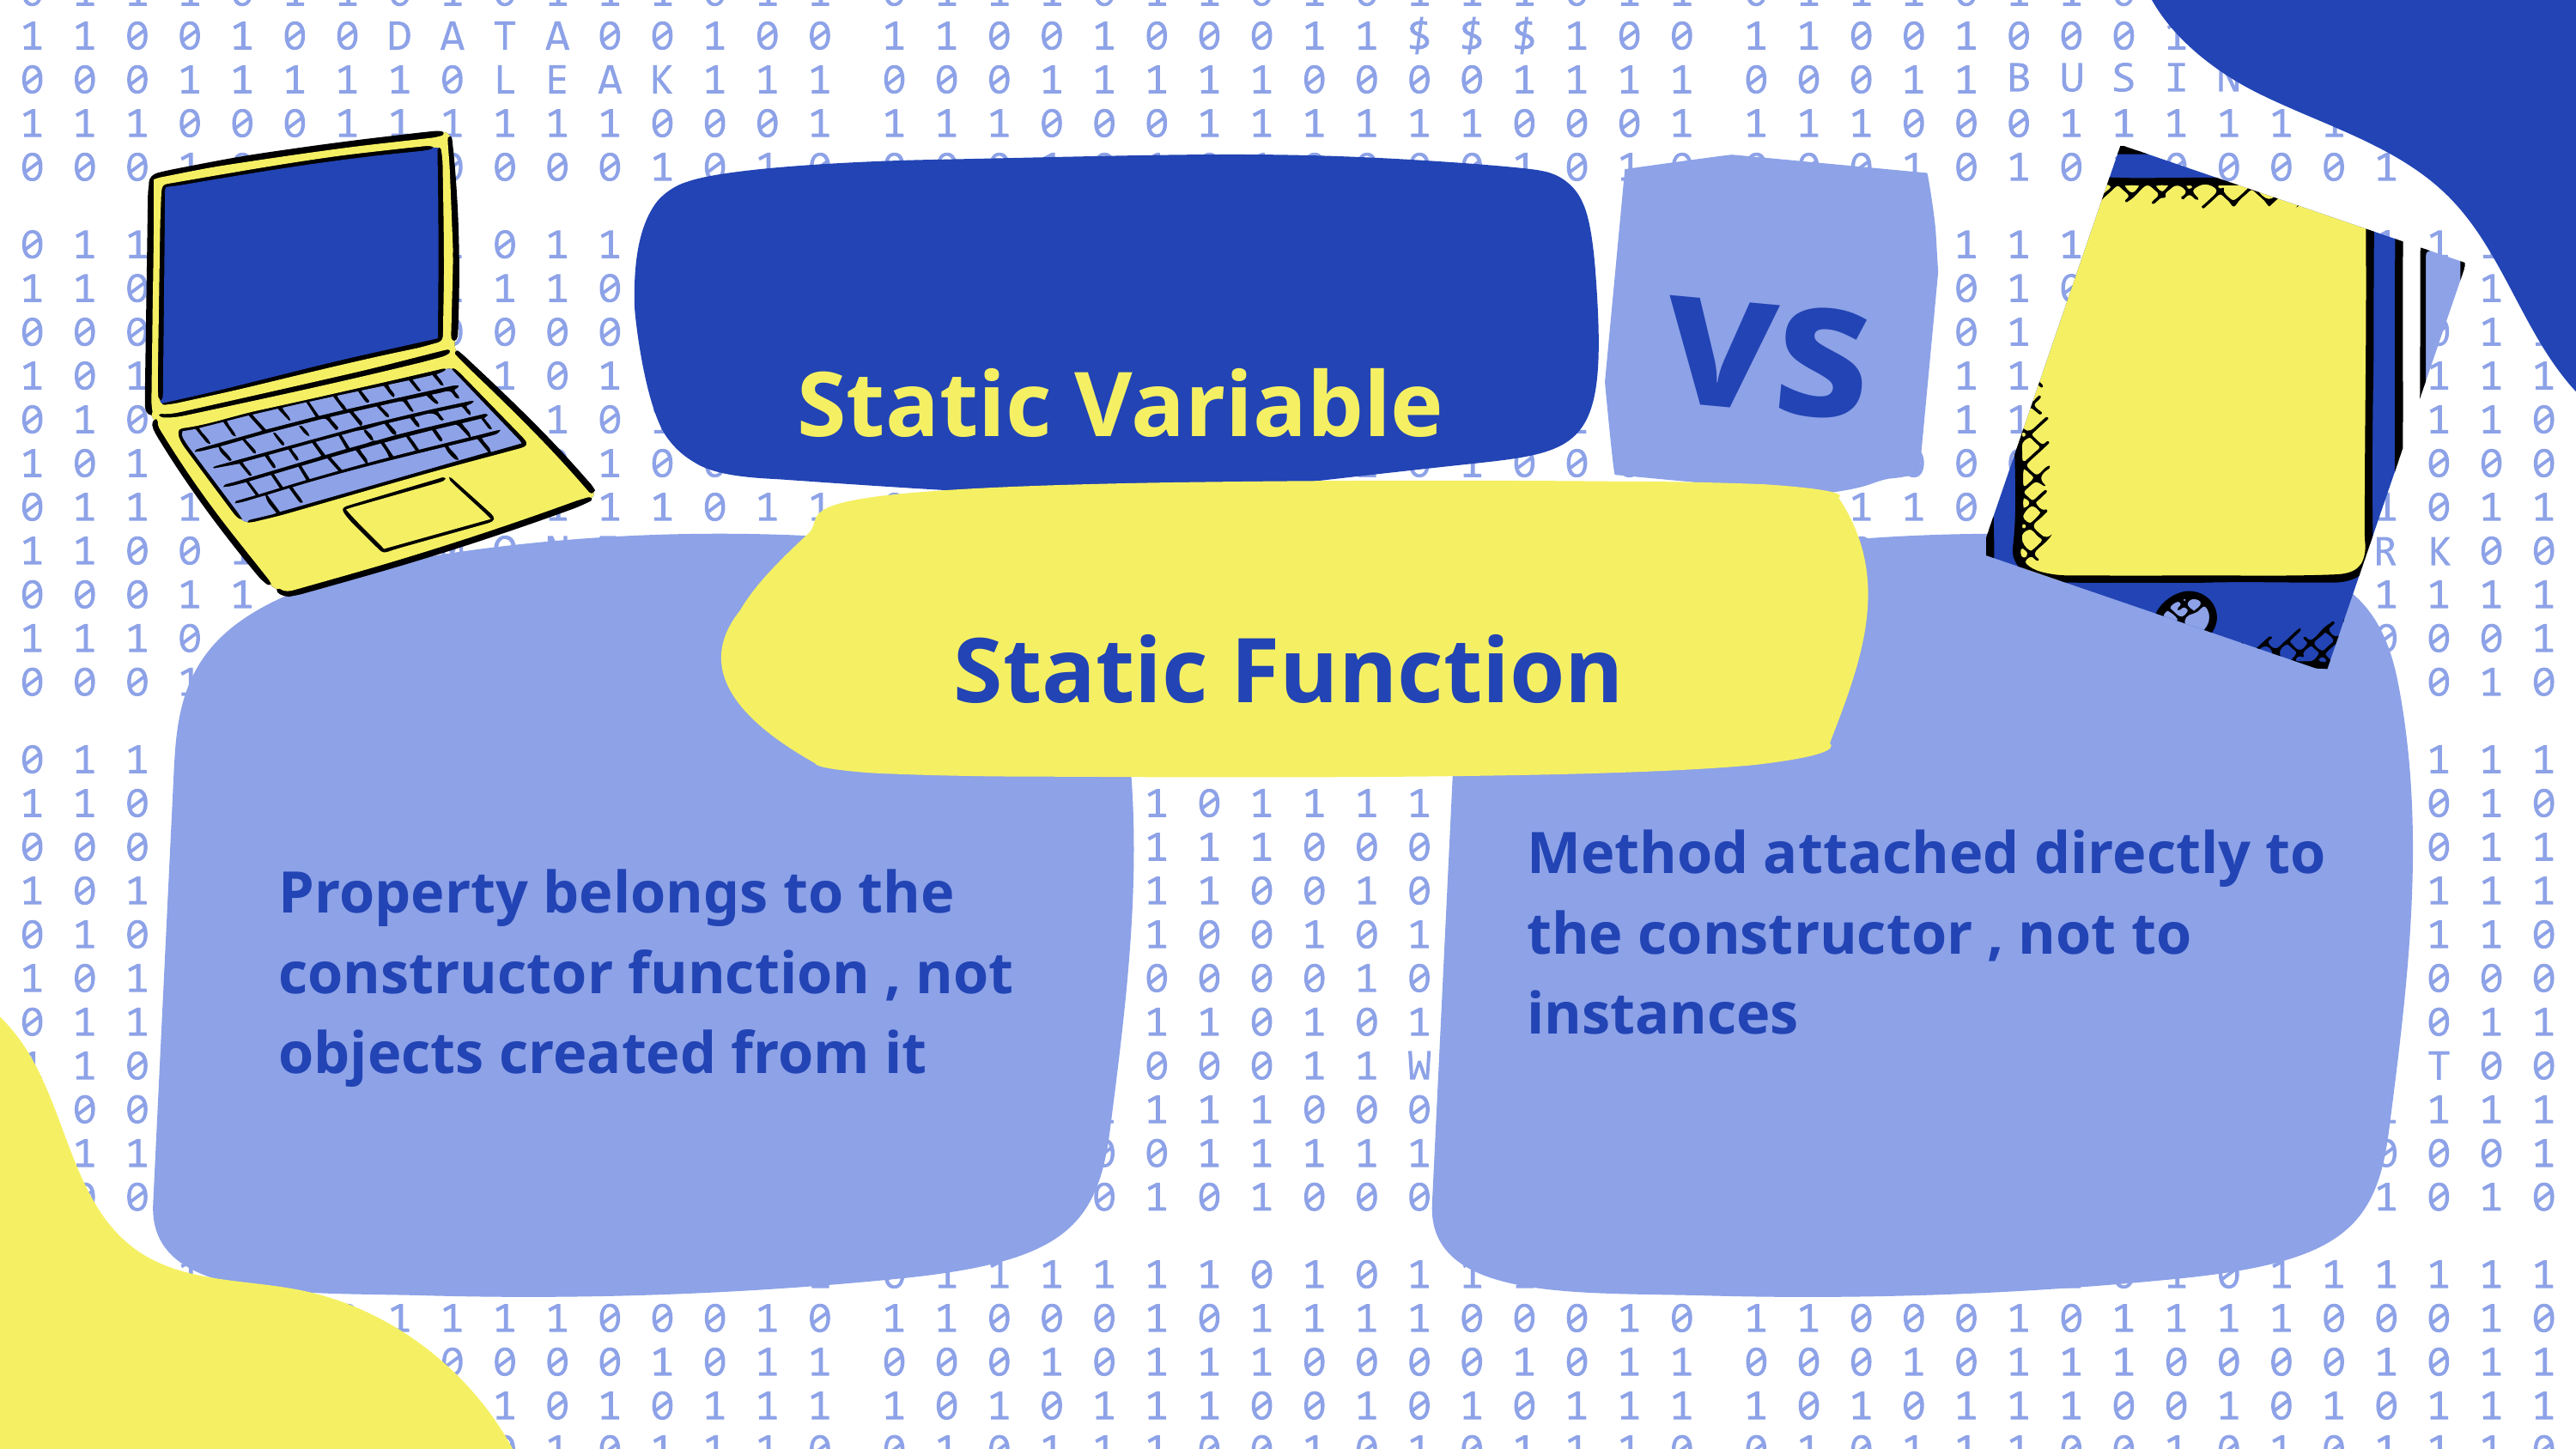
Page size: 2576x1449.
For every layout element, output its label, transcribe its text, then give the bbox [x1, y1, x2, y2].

text_box Property belongs to the constructor function , not objects created from it [278, 844, 1030, 1083]
text_box vs [1646, 167, 1900, 452]
text_box [0, 0, 2576, 1449]
text_box Static Variable [726, 181, 1516, 415]
text_box Static Function [756, 520, 1844, 700]
text_box Method attached directly to the constructor , not to instances [1527, 804, 2329, 962]
